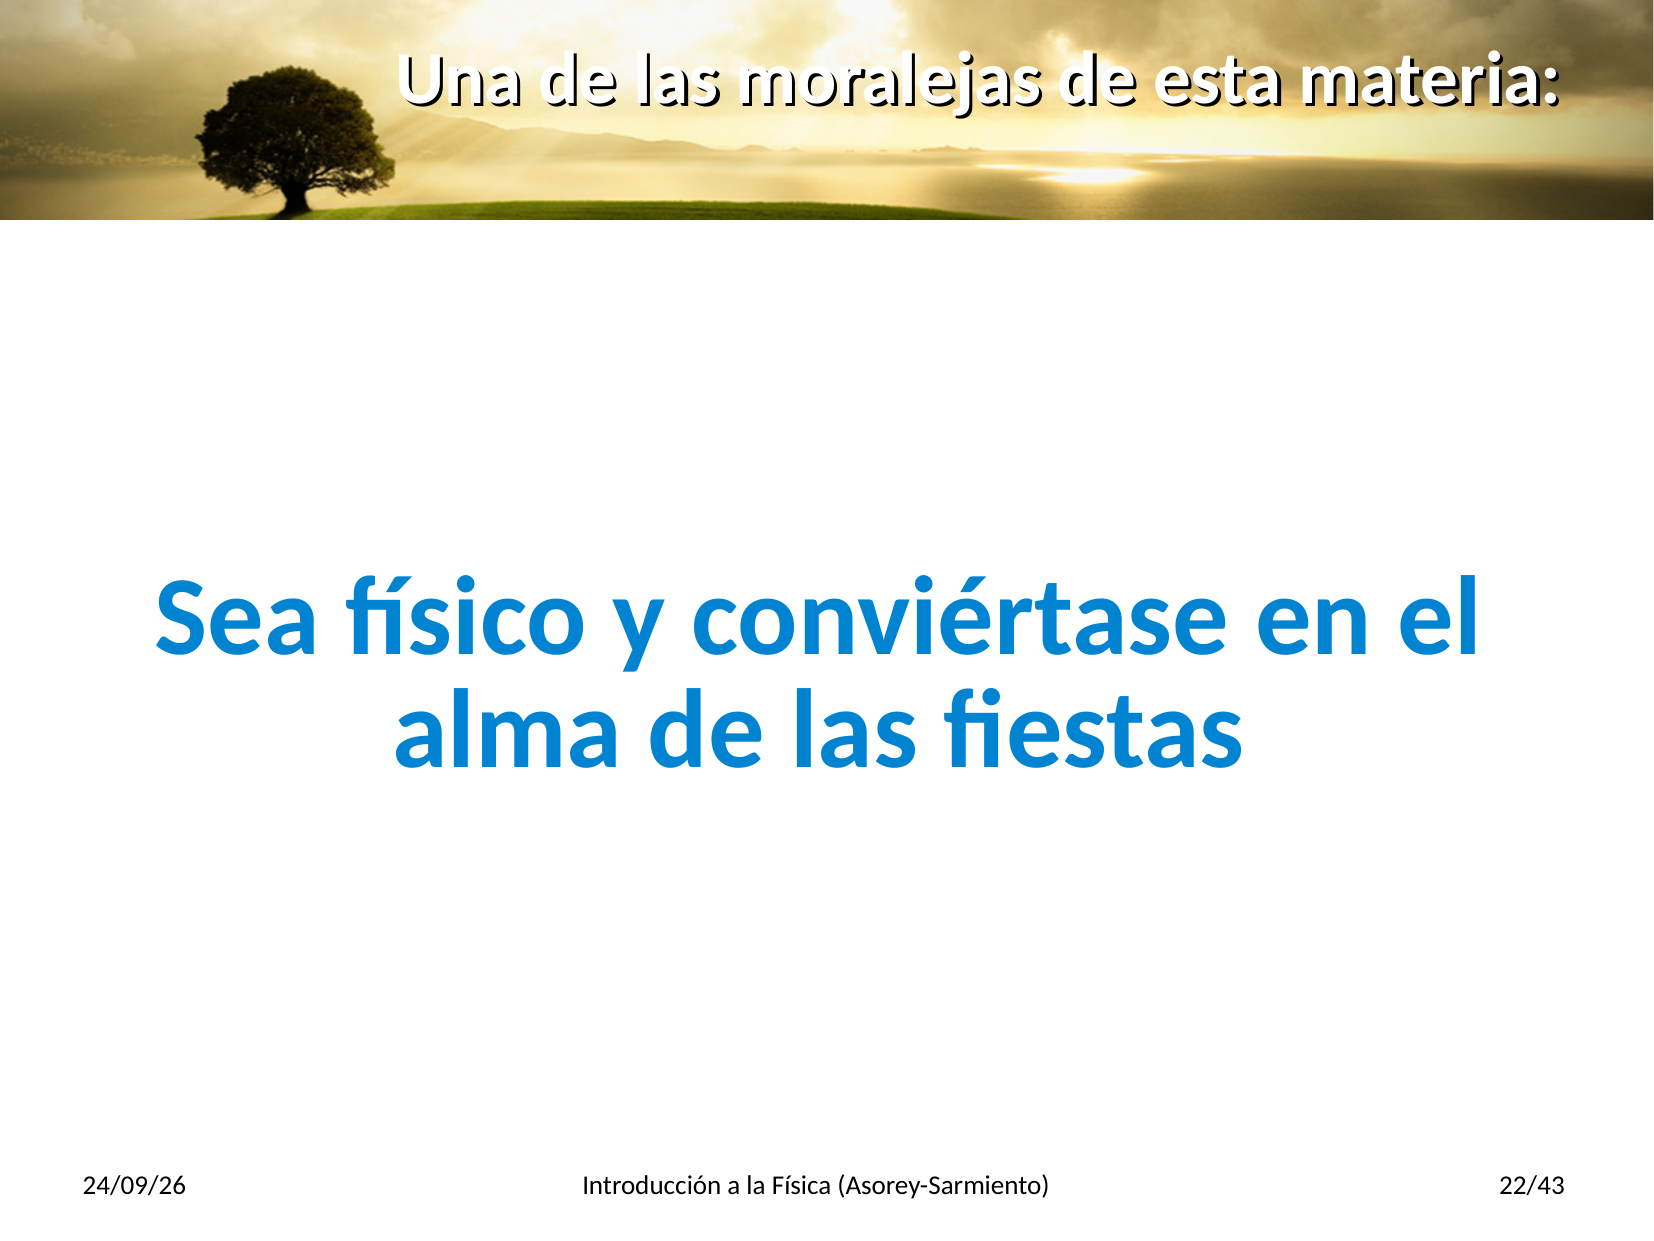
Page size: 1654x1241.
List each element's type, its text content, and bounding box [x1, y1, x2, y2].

subtitle Sea físico y conviértase en el alma de las fiestas [75, 225, 1564, 1140]
title Una de las moralejas de esta materia: [75, 19, 1564, 151]
picture [0, 0, 1654, 220]
